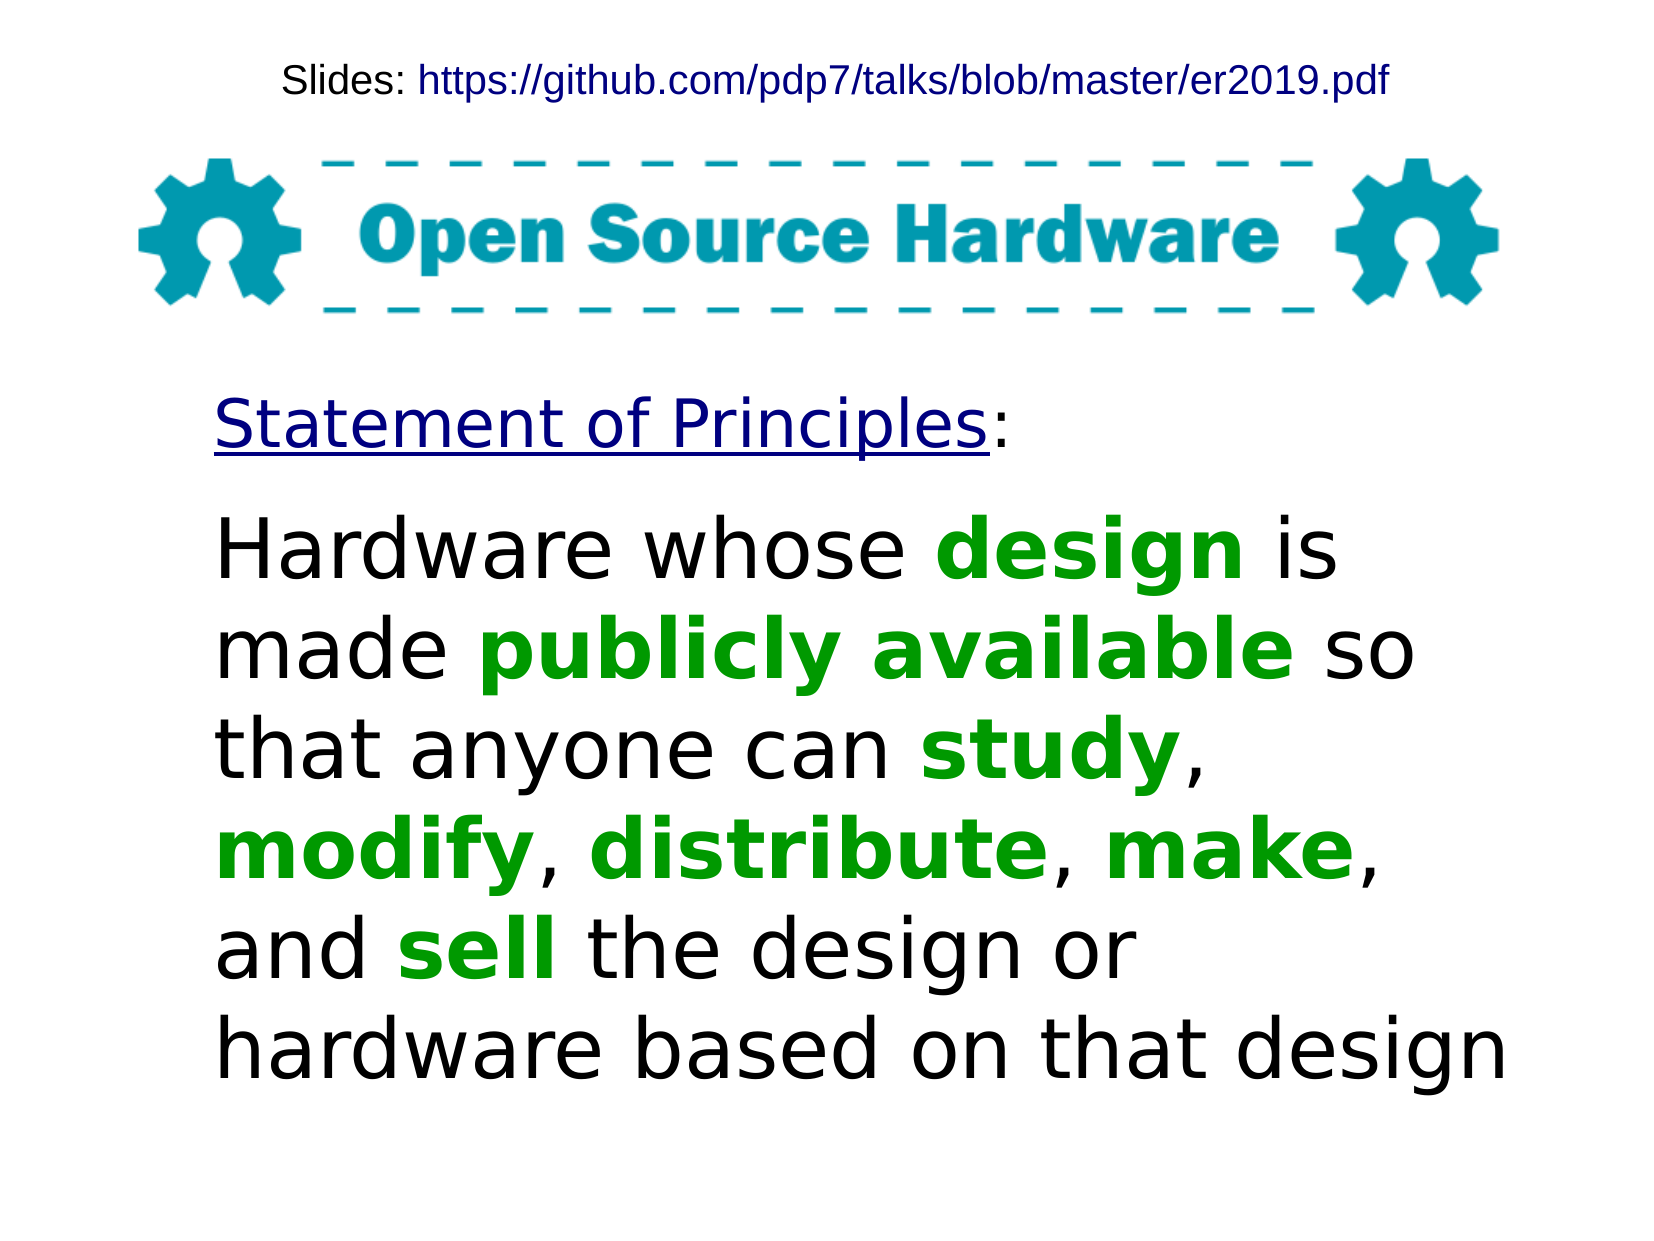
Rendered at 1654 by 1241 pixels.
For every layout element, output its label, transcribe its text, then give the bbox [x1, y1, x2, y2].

text_box Slides: https://github.com/pdp7/talks/blob/master/er2019.pdf [10, 49, 1654, 199]
text_box Statement of Principles: Hardware whose design is made publicly available so that anyone can study, modify, distribute, make, and sell the design or hardware based on that design [213, 300, 1549, 1241]
picture [120, 199, 1537, 347]
